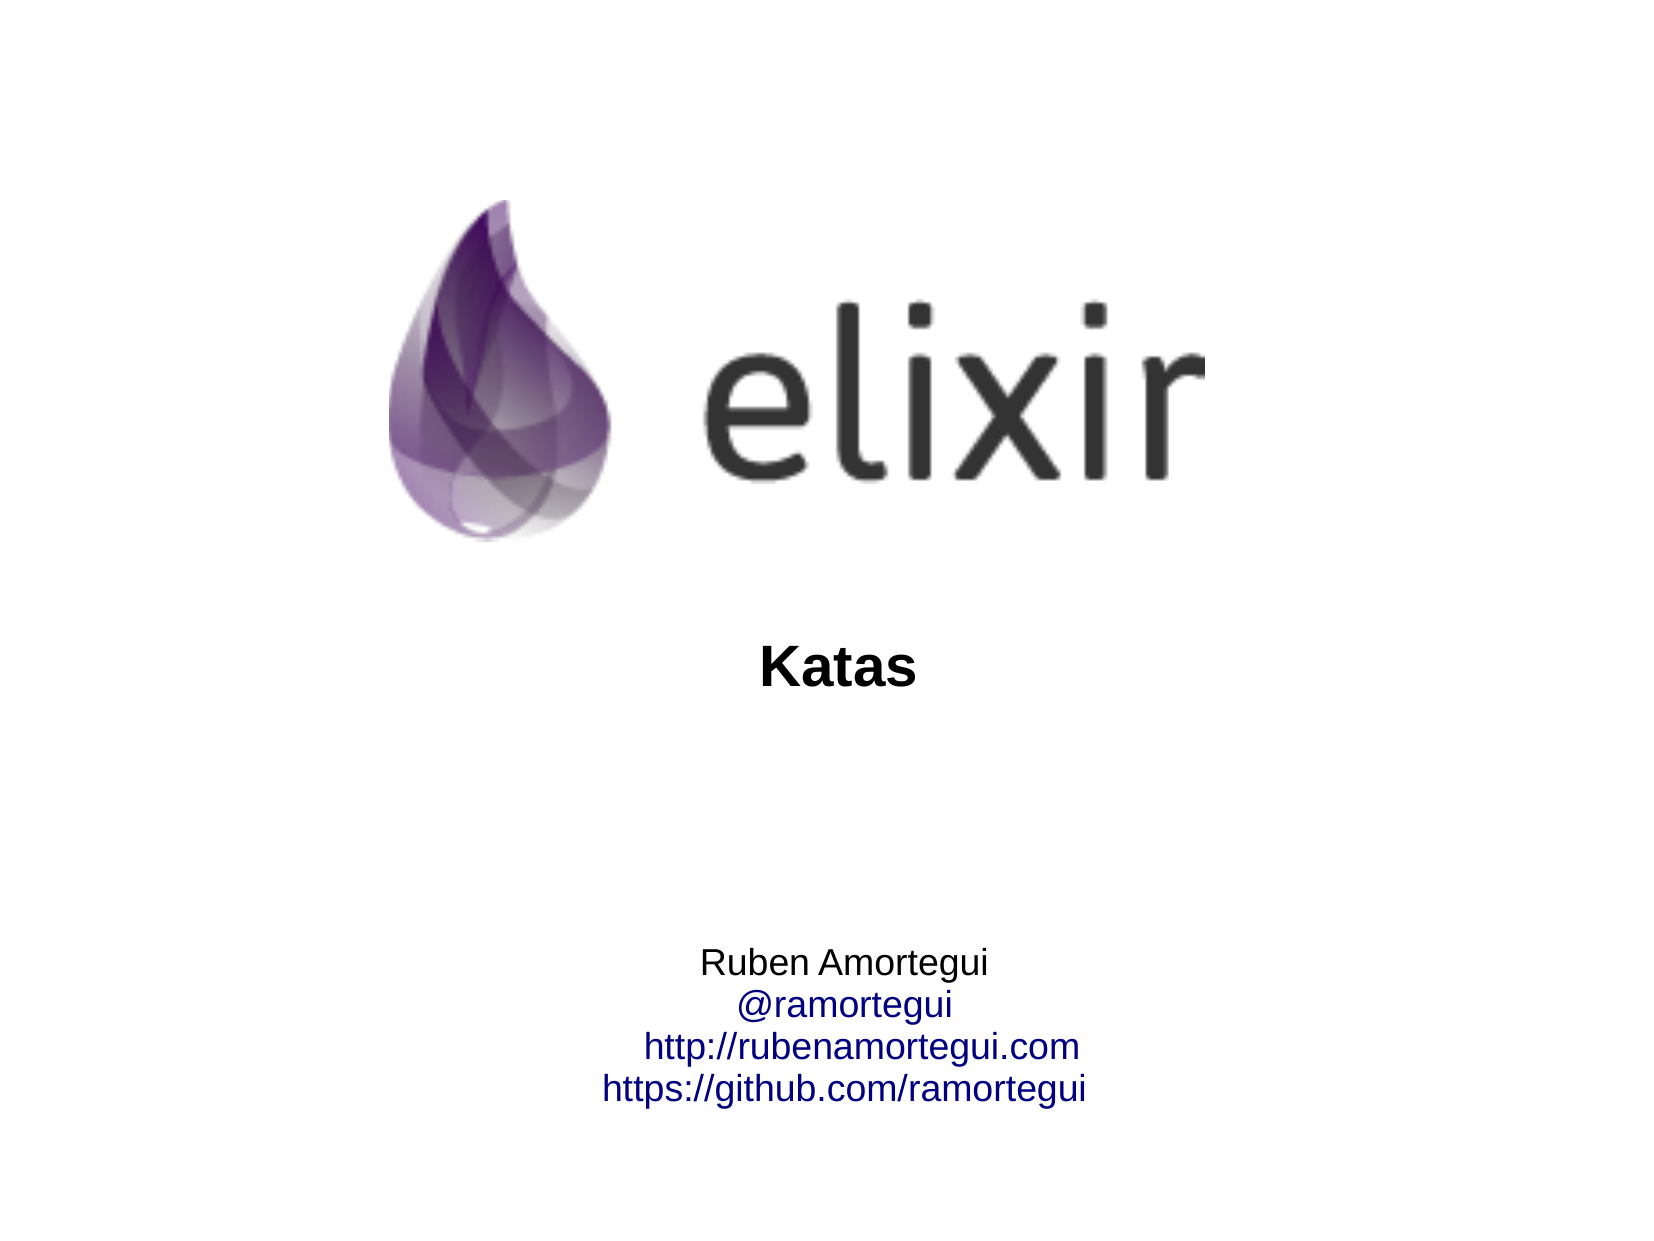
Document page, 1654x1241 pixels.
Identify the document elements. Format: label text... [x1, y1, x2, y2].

text_box Katas [590, 625, 1087, 771]
picture [389, 200, 1205, 542]
text_box Ruben Amortegui @ramortegui http://rubenamortegui.com https://github.com/ramortegui [200, 850, 1489, 1160]
